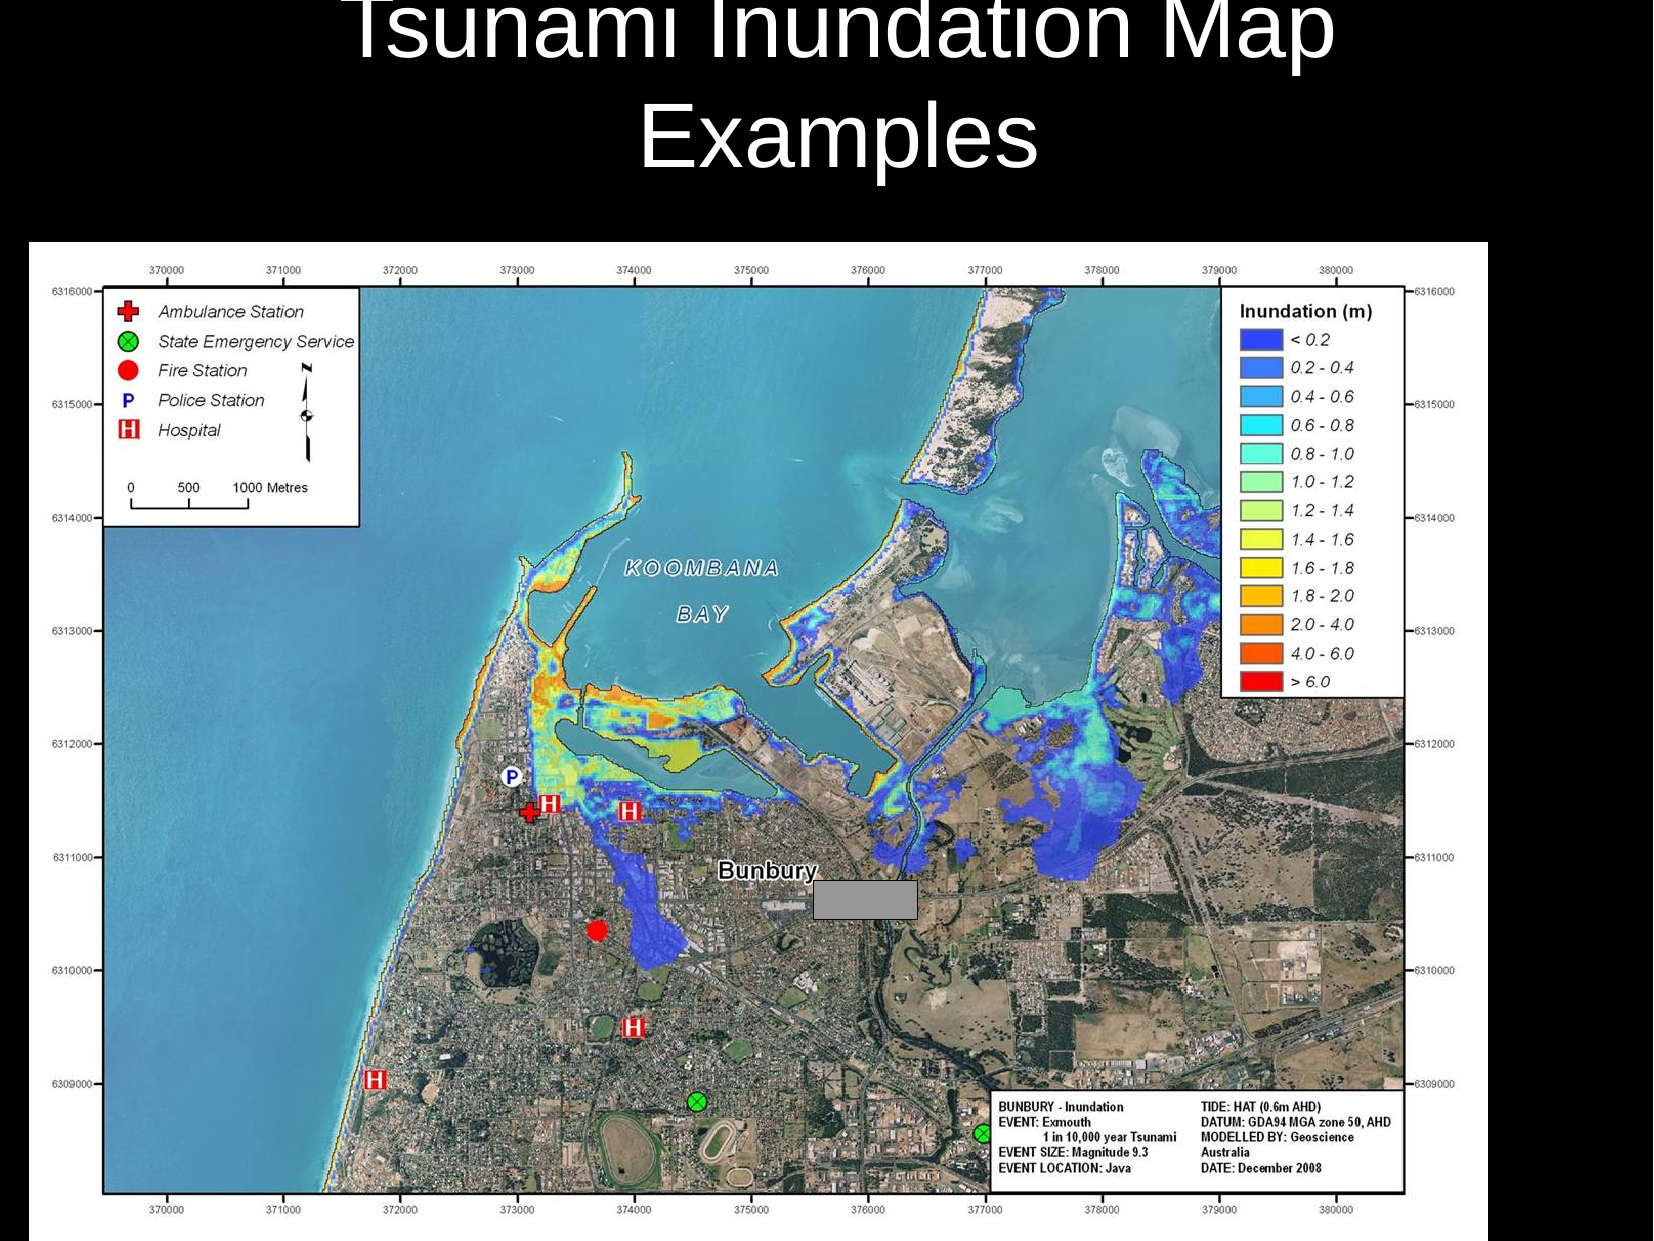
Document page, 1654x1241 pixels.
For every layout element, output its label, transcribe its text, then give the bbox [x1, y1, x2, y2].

text_box [813, 880, 918, 920]
title Tsunami Inundation Map Examples [136, 0, 1542, 206]
picture [29, 242, 1488, 1241]
